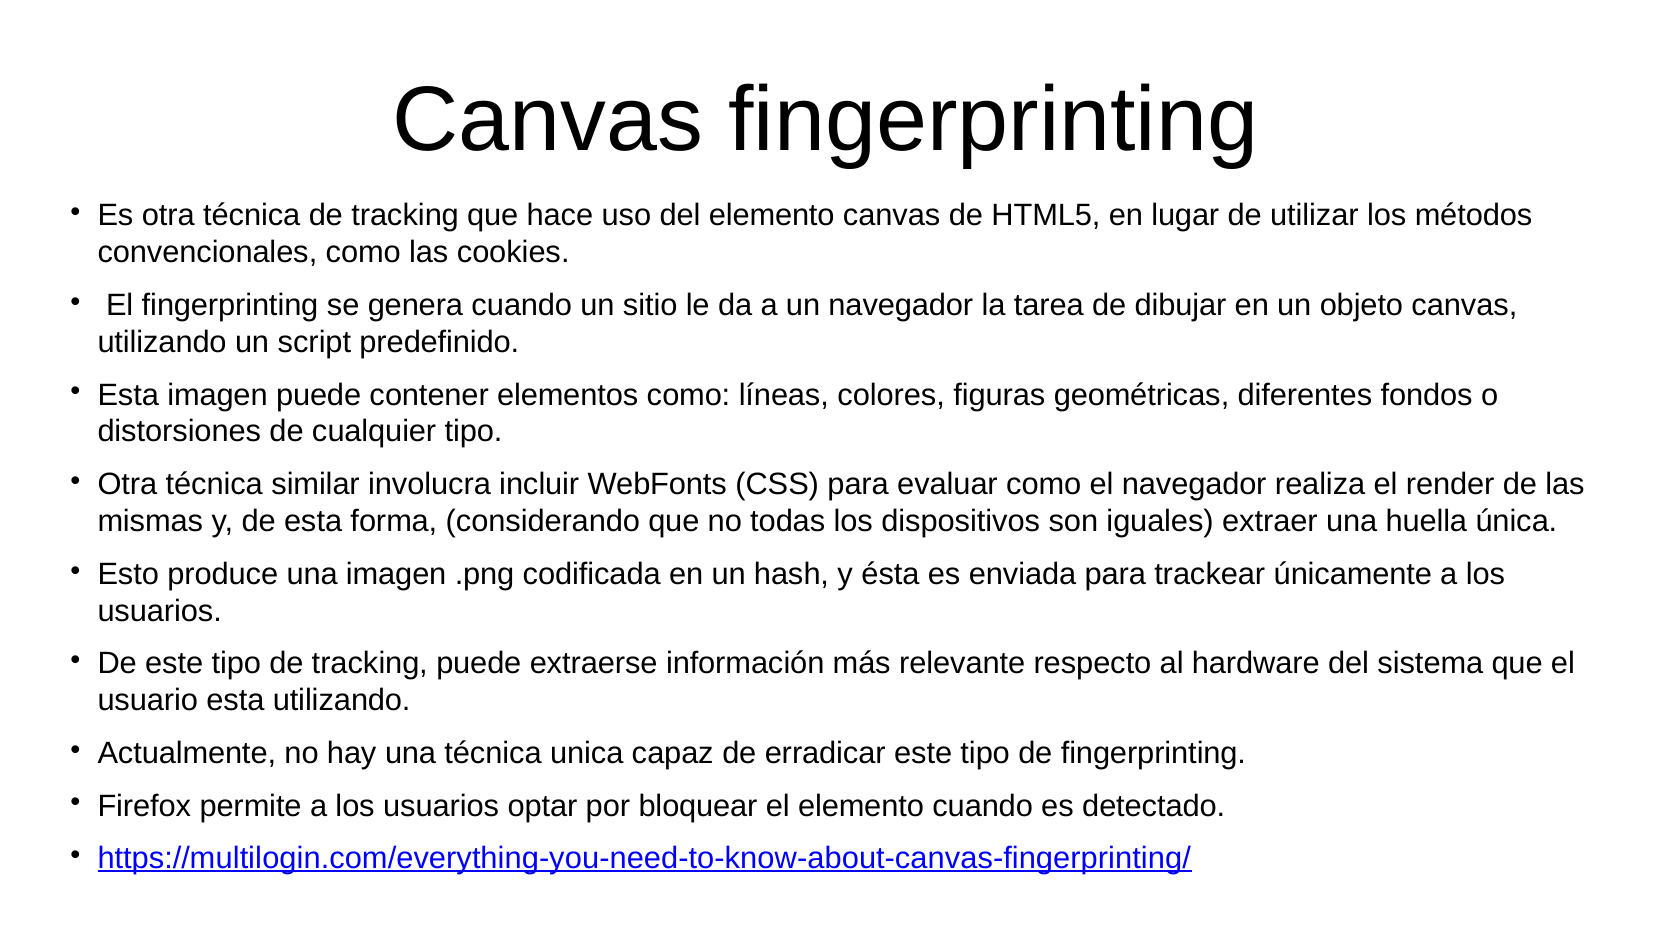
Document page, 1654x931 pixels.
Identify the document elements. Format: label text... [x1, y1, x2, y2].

text_box Canvas fingerprinting [82, 37, 1569, 191]
text_box Es otra técnica de tracking que hace uso del elemento canvas de HTML5, en lugar de utilizar los métodos convencionales, como las cookies. El fingerprinting se genera cuando un sitio le da a un navegador la tarea de dibujar en un objeto canvas, utilizando un script predefinido. Esta imagen puede contener elementos como: líneas, colores, figuras geométricas, diferentes fondos o distorsiones de cualquier tipo. Otra técnica similar involucra incluir WebFonts (CSS) para evaluar como el navegador realiza el render de las mismas y, de esta forma, (considerando que no todas los dispositivos son iguales) extraer una huella única. Esto produce una imagen .png codificada en un hash, y ésta es enviada para trackear únicamente a los usuarios. De este tipo de tracking, puede extraerse información más relevante respecto al hardware del sistema que el usuario esta utilizando. Actualmente, no hay una técnica unica capaz de erradicar este tipo de fingerprinting. Firefox permite a los usuarios optar por bloquear el elemento cuando es detectado. https://multilogin.com/everything-you-need-to-know-about-canvas-fingerprinting/ [60, 195, 1621, 901]
